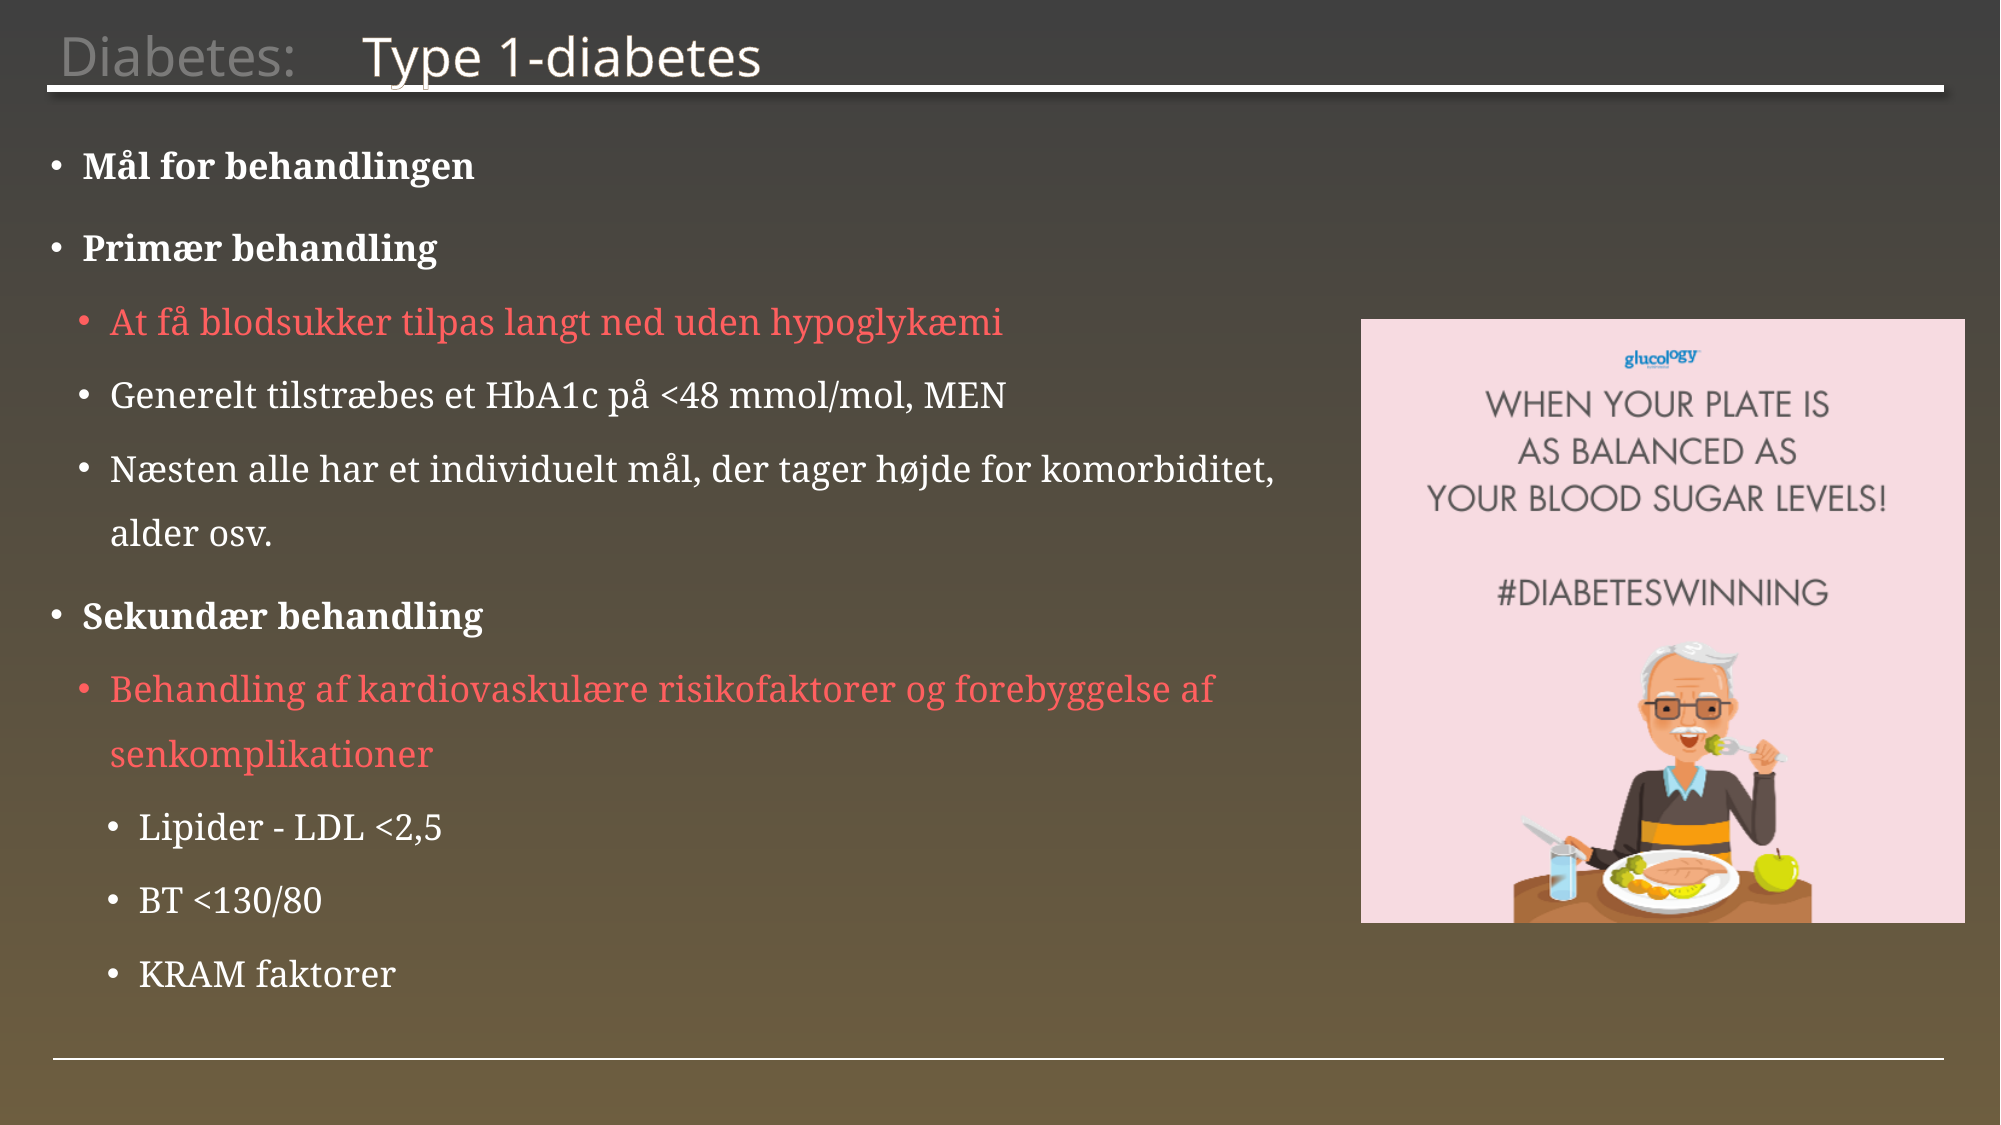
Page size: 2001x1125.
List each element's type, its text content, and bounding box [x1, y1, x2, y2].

title Diabetes: [59, 29, 362, 89]
list Mål for behandlingen Primær behandling At få blodsukker tilpas langt ned uden hypoglykæmi Generelt tilstræbes et HbA1c på <48 mmol/mol, MEN Næsten alle har et individuelt mål, der tager højde for komorbiditet, alder osv. Sekundær behandling Behandling af kardiovaskulære risikofaktorer og forebyggelse af senkomplikationer Lipider - LDL <2,5 BT <130/80 KRAM faktorer [50, 121, 1362, 1004]
subtitle Type 1-diabetes [362, 29, 1416, 89]
picture [1361, 319, 1965, 923]
